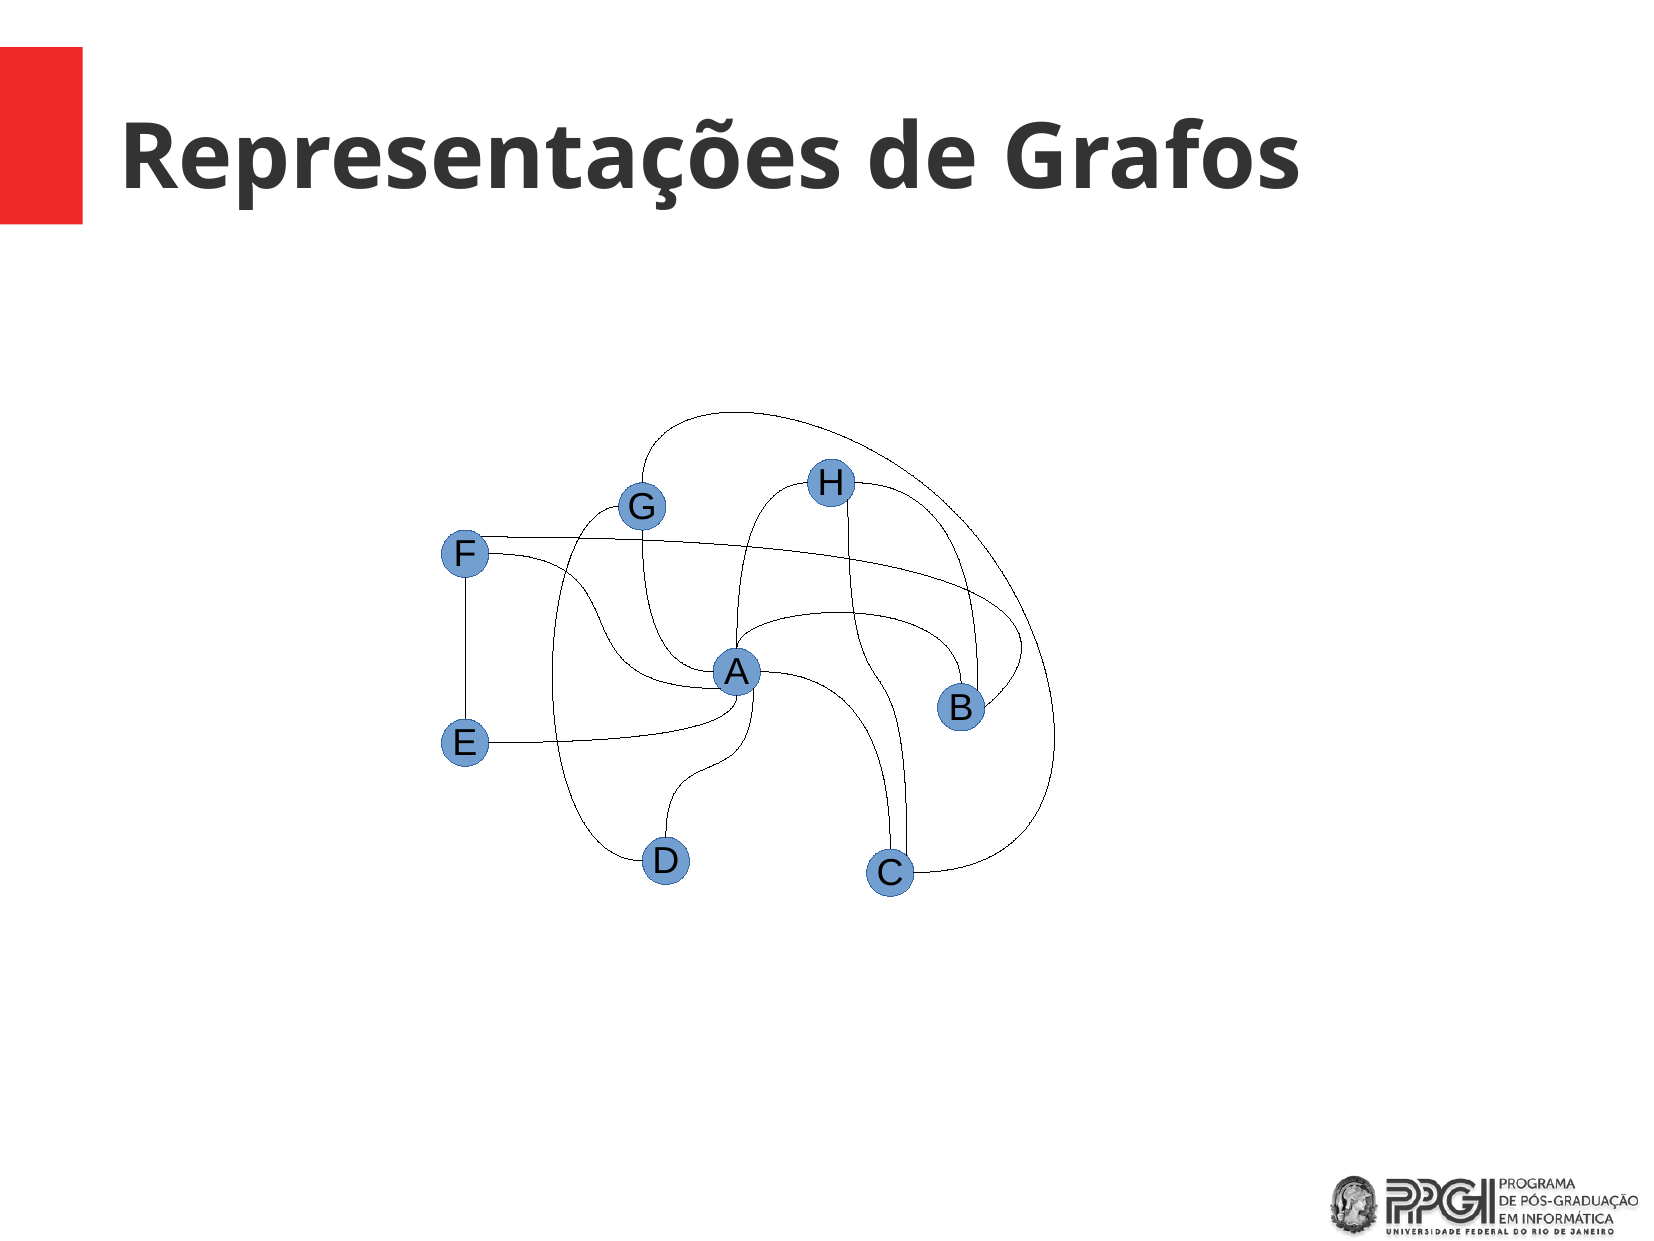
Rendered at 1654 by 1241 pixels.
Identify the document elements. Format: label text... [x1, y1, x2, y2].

text_box F [441, 530, 489, 578]
text_box D [642, 837, 690, 885]
title Representações de Grafos [118, 49, 1571, 257]
text_box C [866, 848, 914, 897]
text_box B [937, 683, 985, 731]
text_box E [441, 719, 489, 767]
text_box H [807, 459, 855, 507]
text_box A [713, 648, 761, 696]
text_box G [618, 482, 666, 531]
